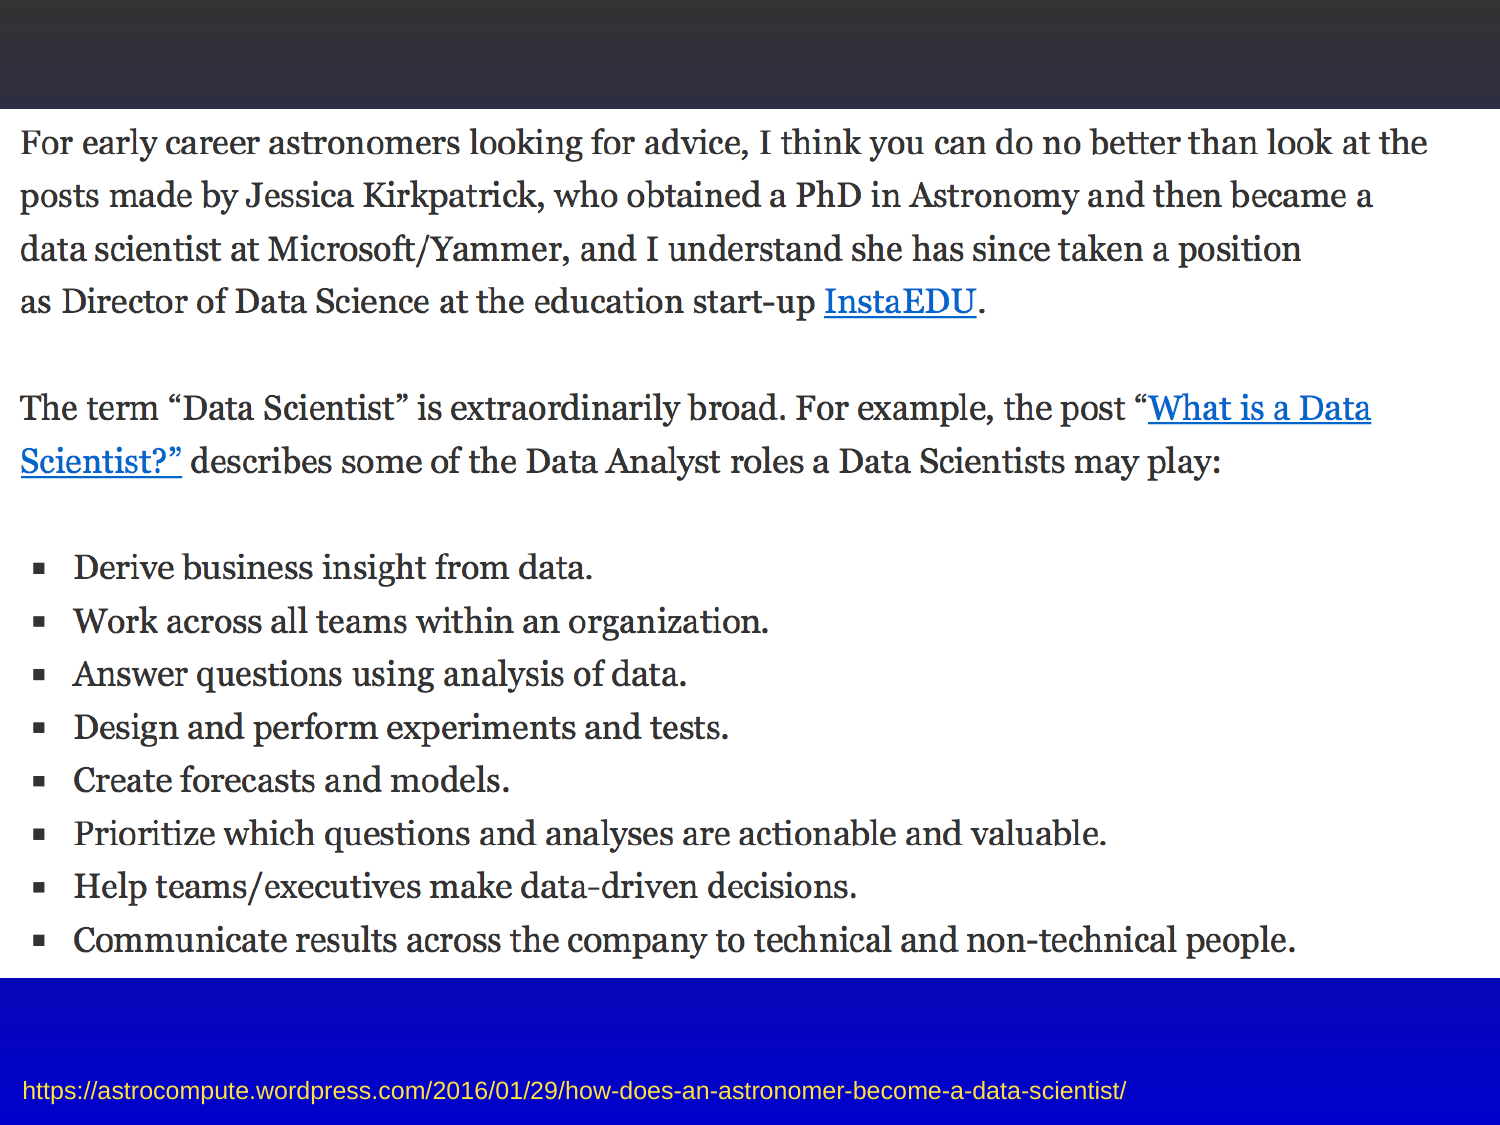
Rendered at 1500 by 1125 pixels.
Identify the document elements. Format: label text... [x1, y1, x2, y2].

picture [0, 109, 1500, 978]
text_box https://astrocompute.wordpress.com/2016/01/29/how-does-an-astronomer-become-a-data-scientist/ [6, 1066, 1252, 1113]
